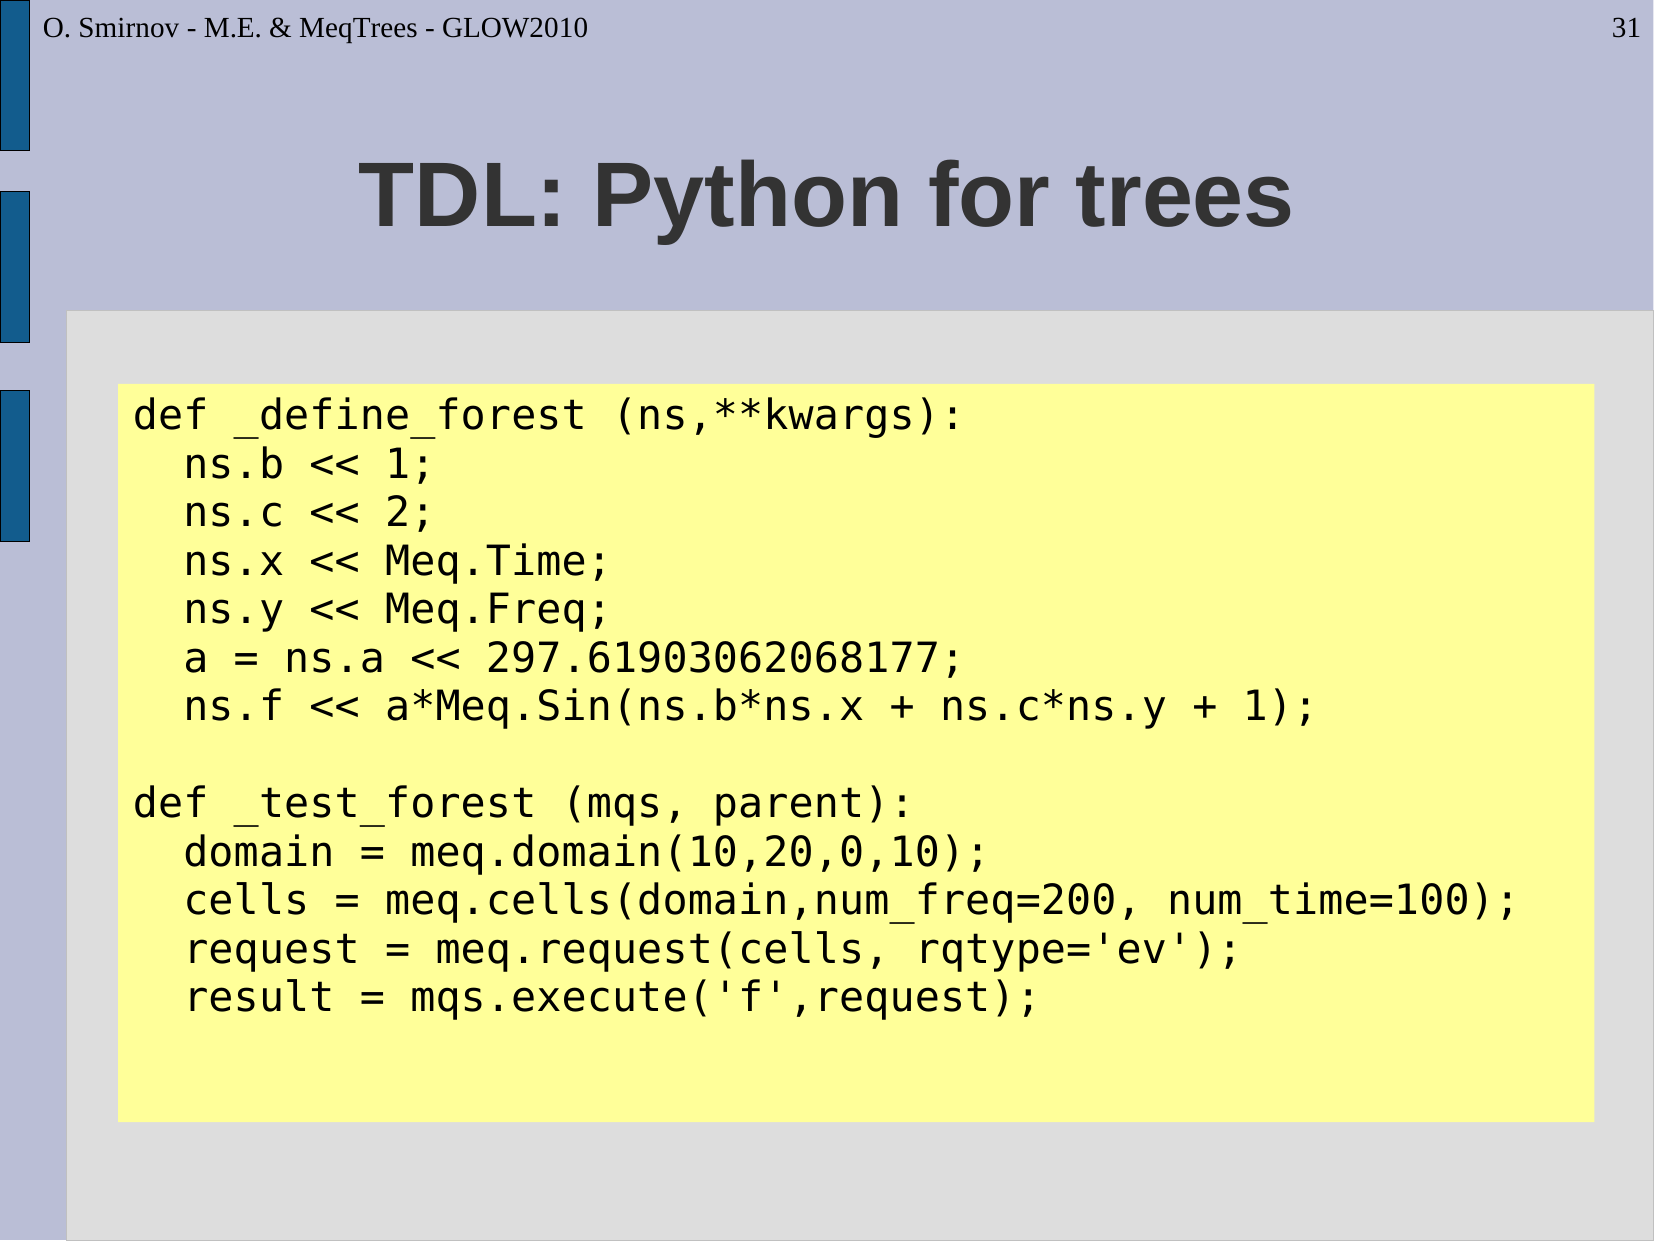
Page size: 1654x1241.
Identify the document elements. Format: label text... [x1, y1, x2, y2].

text_box def _define_forest (ns,**kwargs): ns.b << 1; ns.c << 2; ns.x << Meq.Time; ns.y << Meq.Freq; a = ns.a << 297.61903062068177; ns.f << a*Meq.Sin(ns.b*ns.x + ns.c*ns.y + 1); def _test_forest (mqs, parent): domain = meq.domain(10,20,0,10); cells = meq.cells(domain,num_freq=200, num_time=100); request = meq.request(cells, rqtype='ev'); result = mqs.execute('f',request); [118, 383, 1595, 1123]
title TDL: Python for trees [121, 91, 1534, 299]
